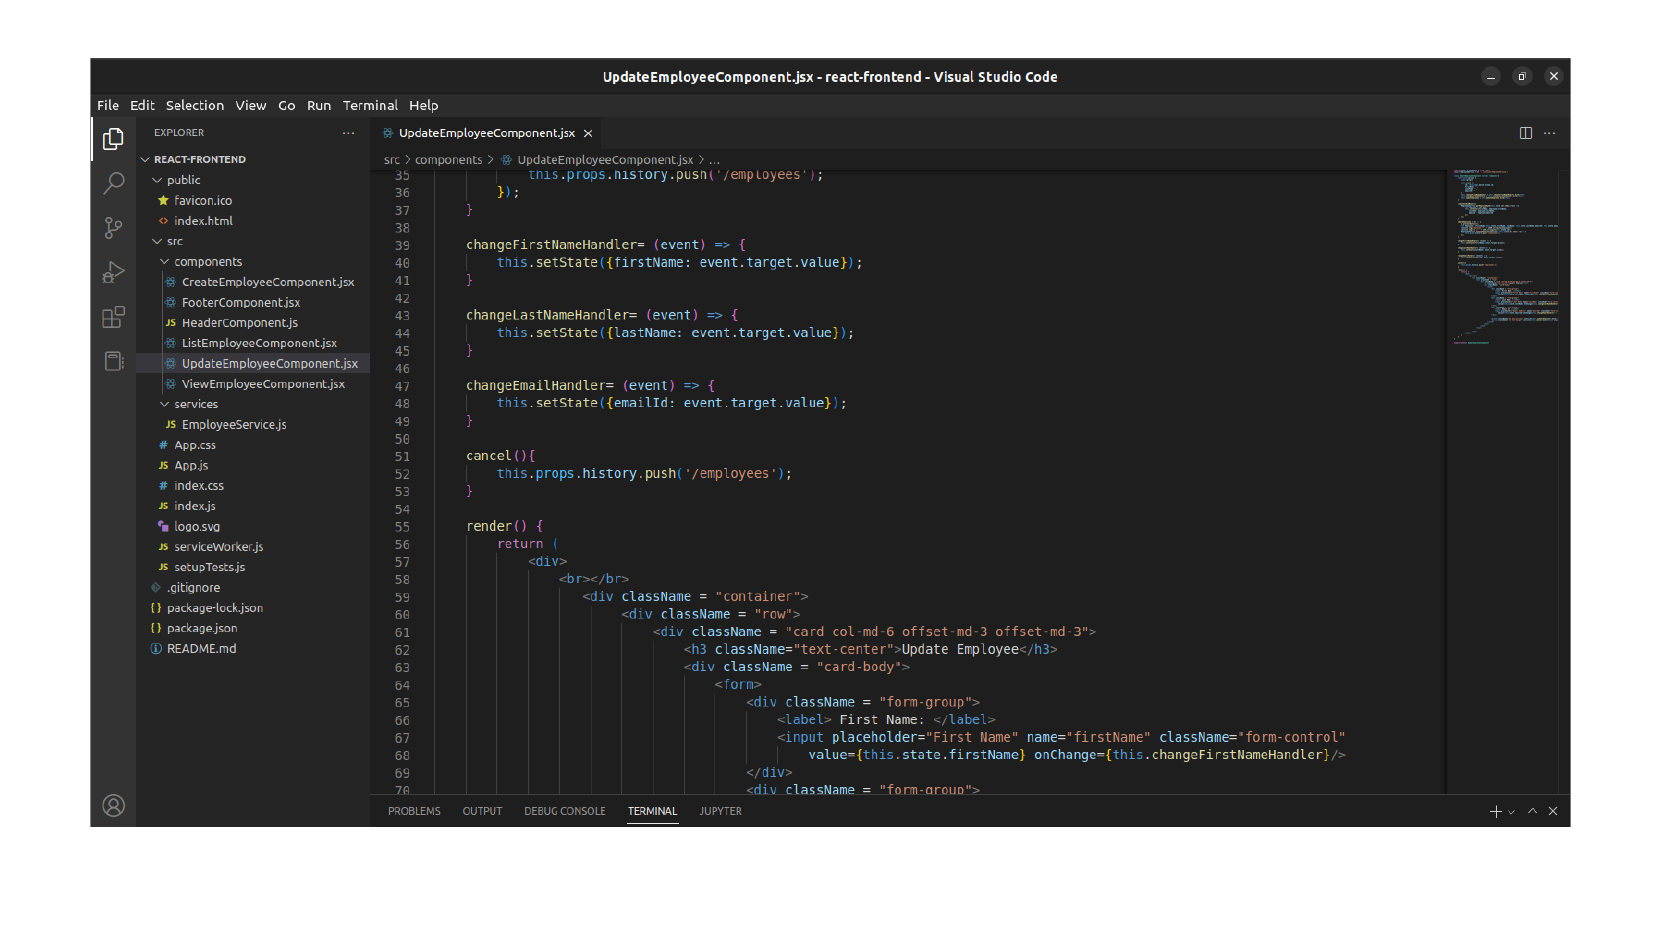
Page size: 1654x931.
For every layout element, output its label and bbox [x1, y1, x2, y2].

picture [90, 58, 1571, 827]
